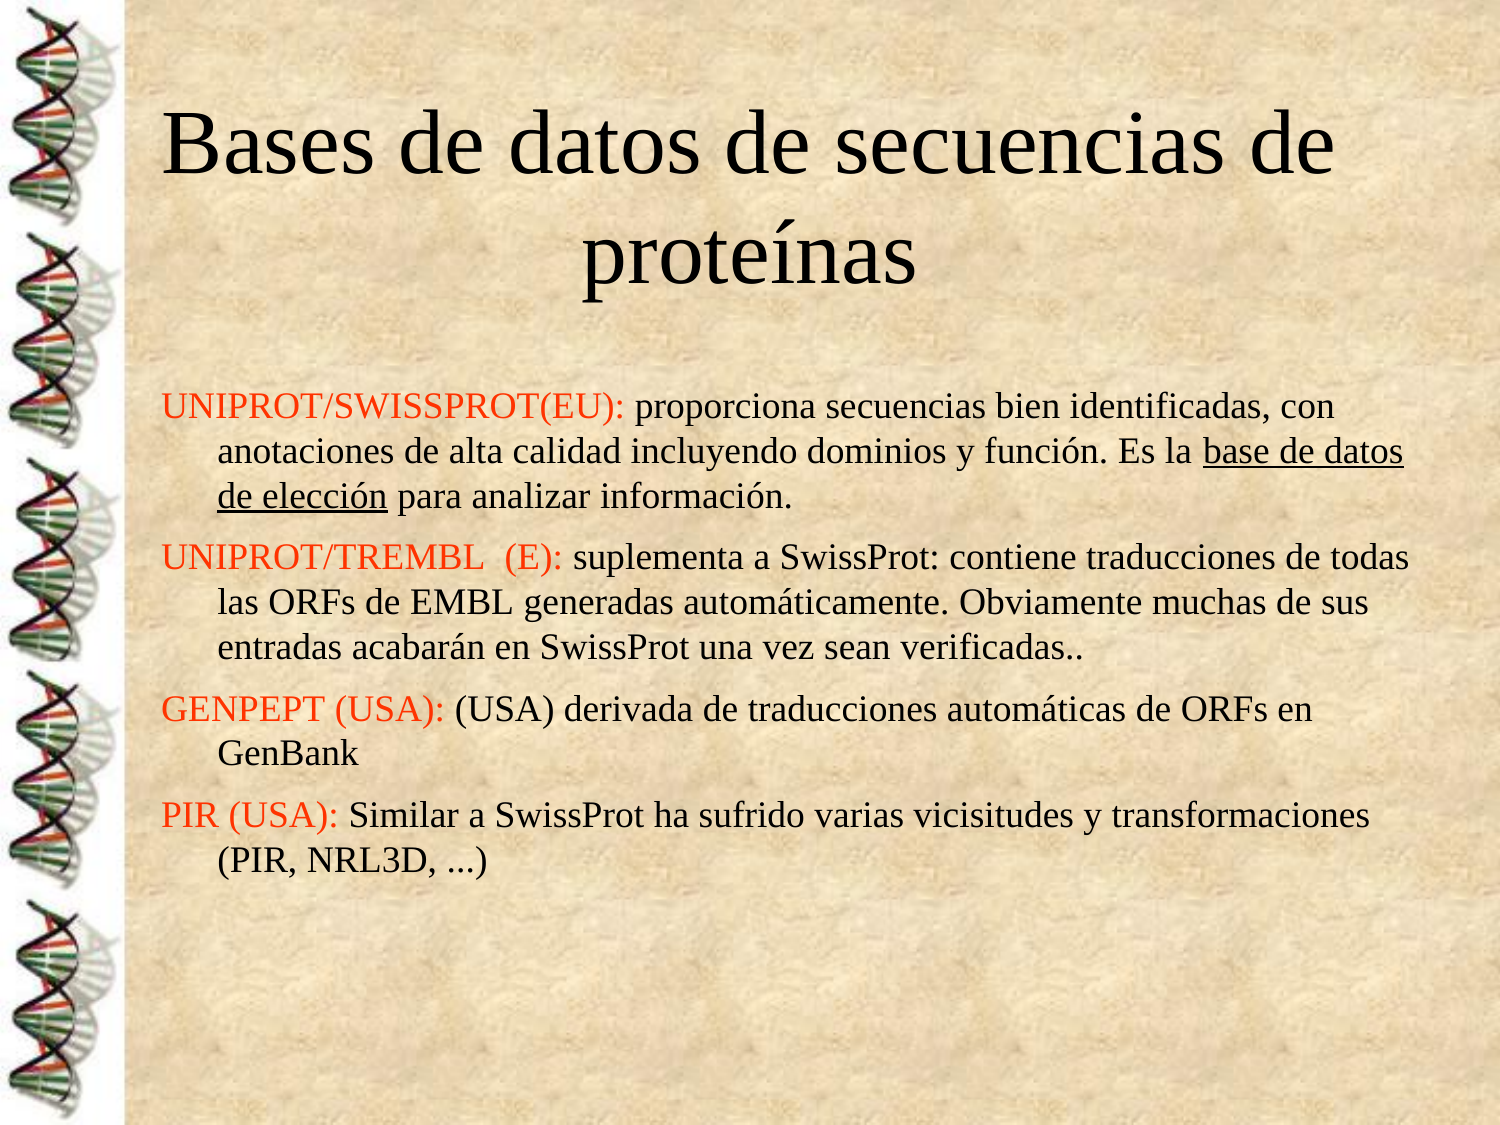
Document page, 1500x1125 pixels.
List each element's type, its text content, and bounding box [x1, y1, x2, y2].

list UNIPROT/SWISSPROT(EU): proporciona secuencias bien identificadas, con anotaciones de alta calidad incluyendo dominios y función. Es la base de datos de elección para analizar información. UNIPROT/TREMBL (E): suplementa a SwissProt: contiene traducciones de todas las ORFs de EMBL generadas automáticamente. Obviamente muchas de sus entradas acabarán en SwissProt una vez sean verificadas.. GENPEPT (USA): (USA) derivada de traducciones automáticas de ORFs en GenBank PIR (USA): Similar a SwissProt ha sufrido varias vicisitudes y transformaciones (PIR, NRL3D, ...) [161, 381, 1437, 1069]
picture [0, 0, 1500, 1125]
title Bases de datos de secuencias de proteínas [112, 62, 1388, 326]
